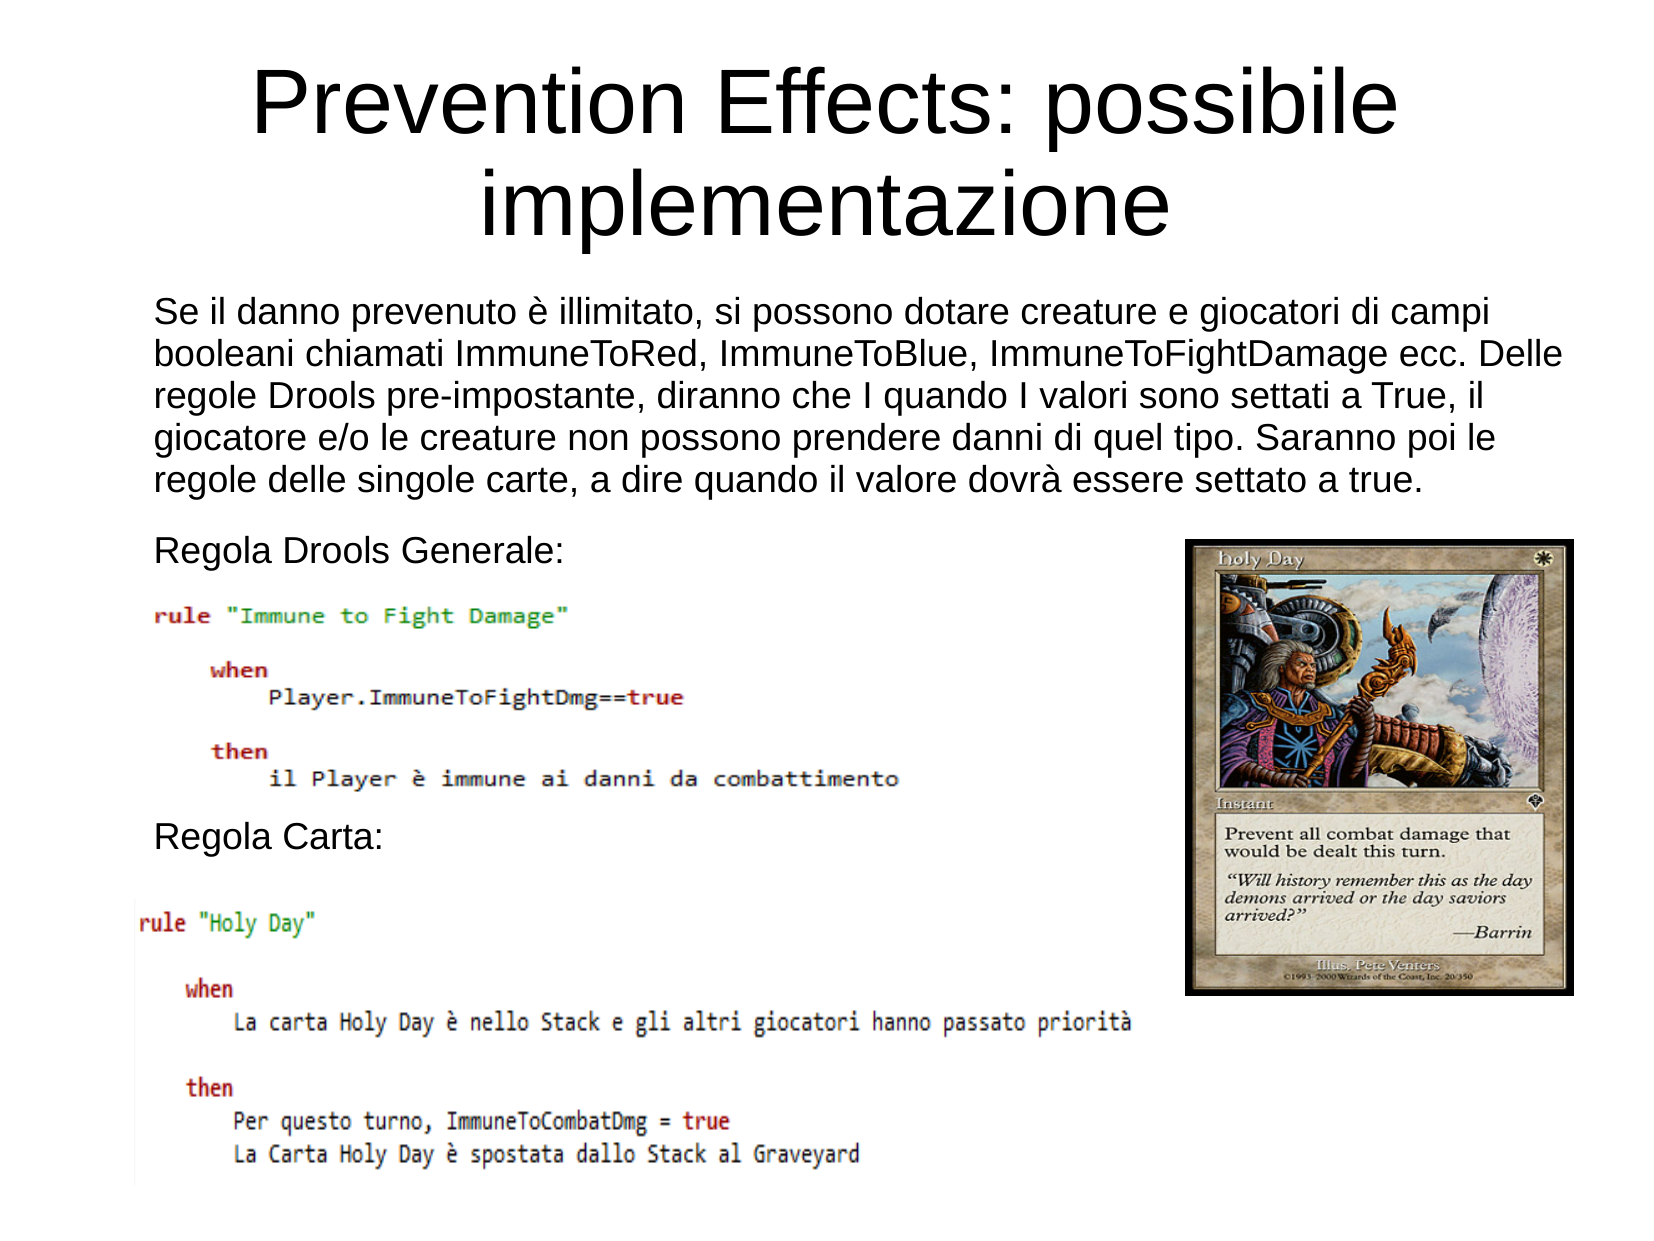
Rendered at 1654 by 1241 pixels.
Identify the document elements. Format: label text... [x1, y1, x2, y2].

title Prevention Effects: possibile implementazione [82, 49, 1571, 257]
list Se il danno prevenuto è illimitato, si possono dotare creature e giocatori di campi booleani chiamati ImmuneToRed, ImmuneToBlue, ImmuneToFightDamage ecc. Delle regole Drools pre-impostante, diranno che I quando I valori sono settati a True, il giocatore e/o le creature non possono prendere danni di quel tipo. Saranno poi le regole delle singole carte, a dire quando il valore dovrà essere settato a true. Regola Drools Generale: Regola Carta: [82, 290, 1571, 1010]
picture [1185, 539, 1574, 996]
picture [134, 899, 1156, 1186]
picture [150, 589, 916, 811]
